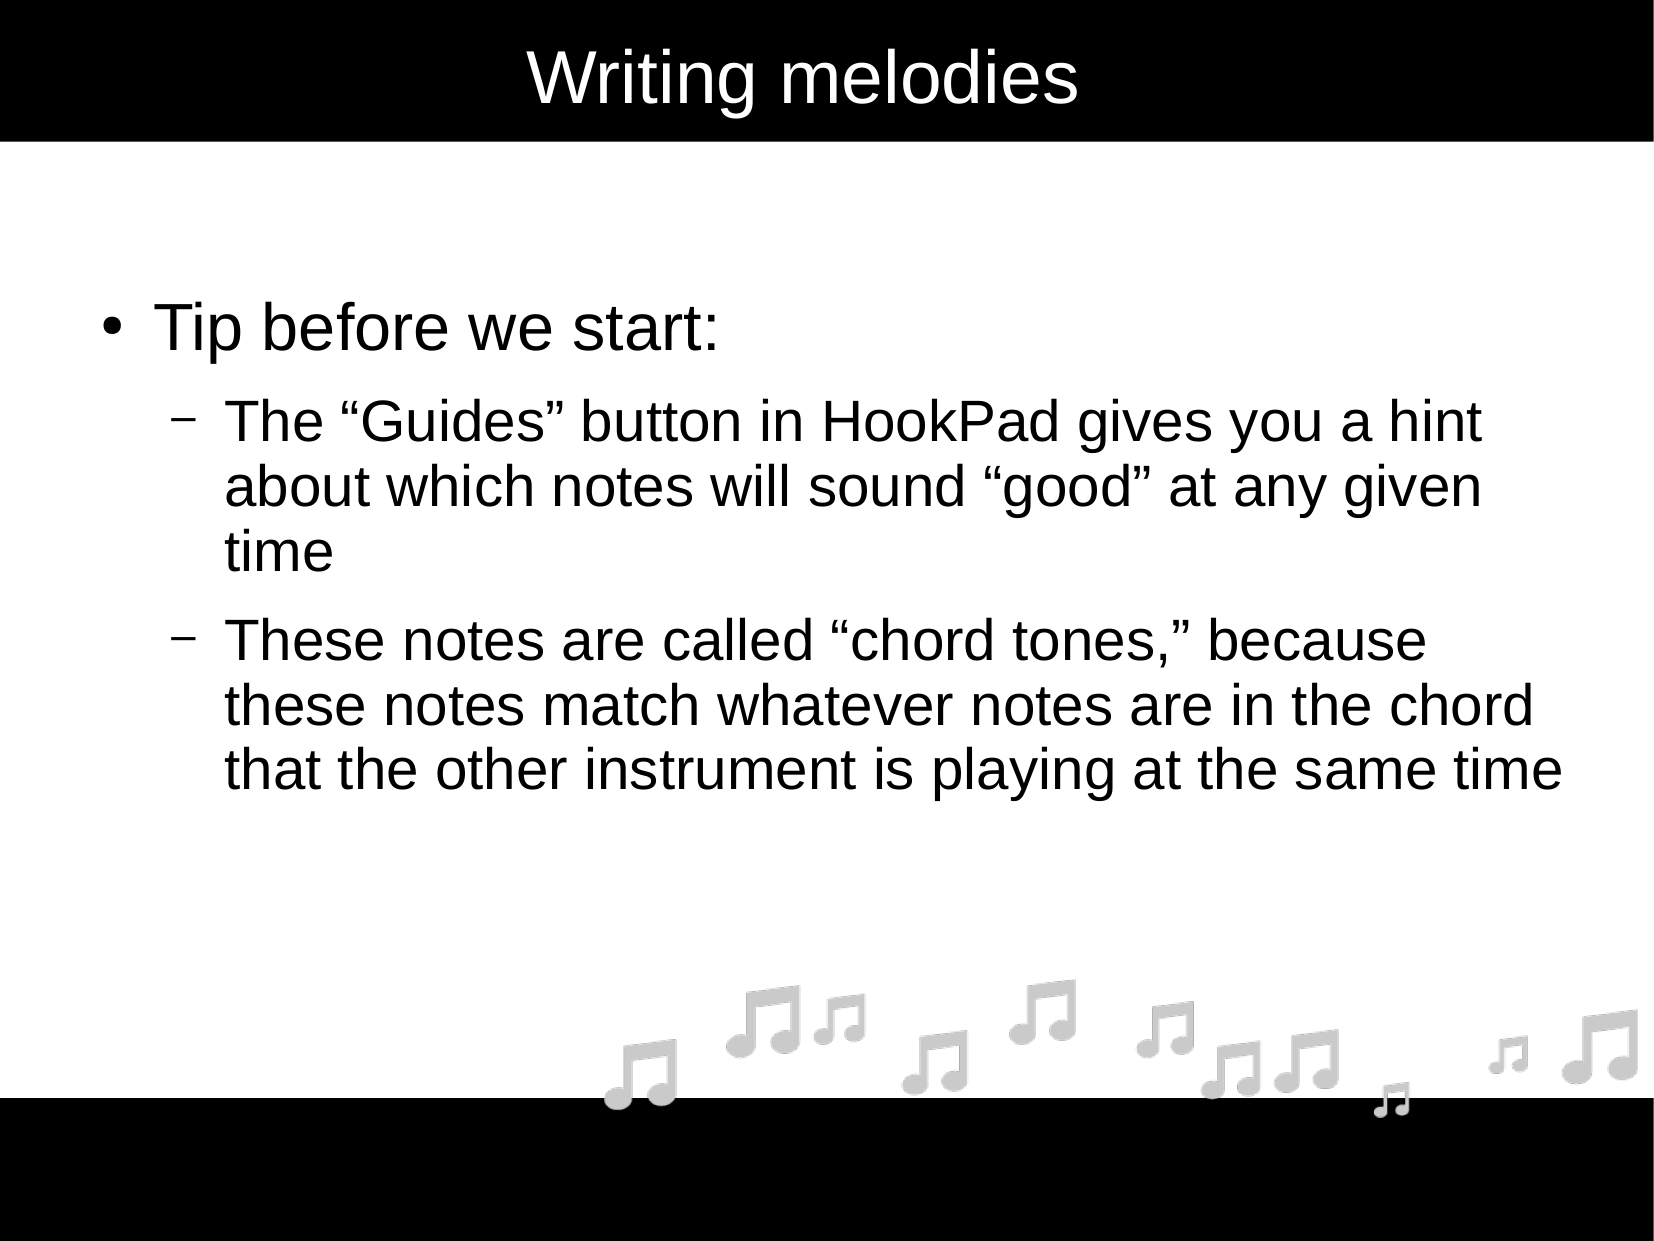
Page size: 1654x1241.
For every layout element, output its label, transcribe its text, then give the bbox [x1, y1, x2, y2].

title Writing melodies [59, 8, 1548, 148]
list Tip before we start: The “Guides” button in HookPad gives you a hint about which notes will sound “good” at any given time These notes are called “chord tones,” because these notes match whatever notes are in the chord that the other instrument is playing at the same time [82, 290, 1571, 1010]
